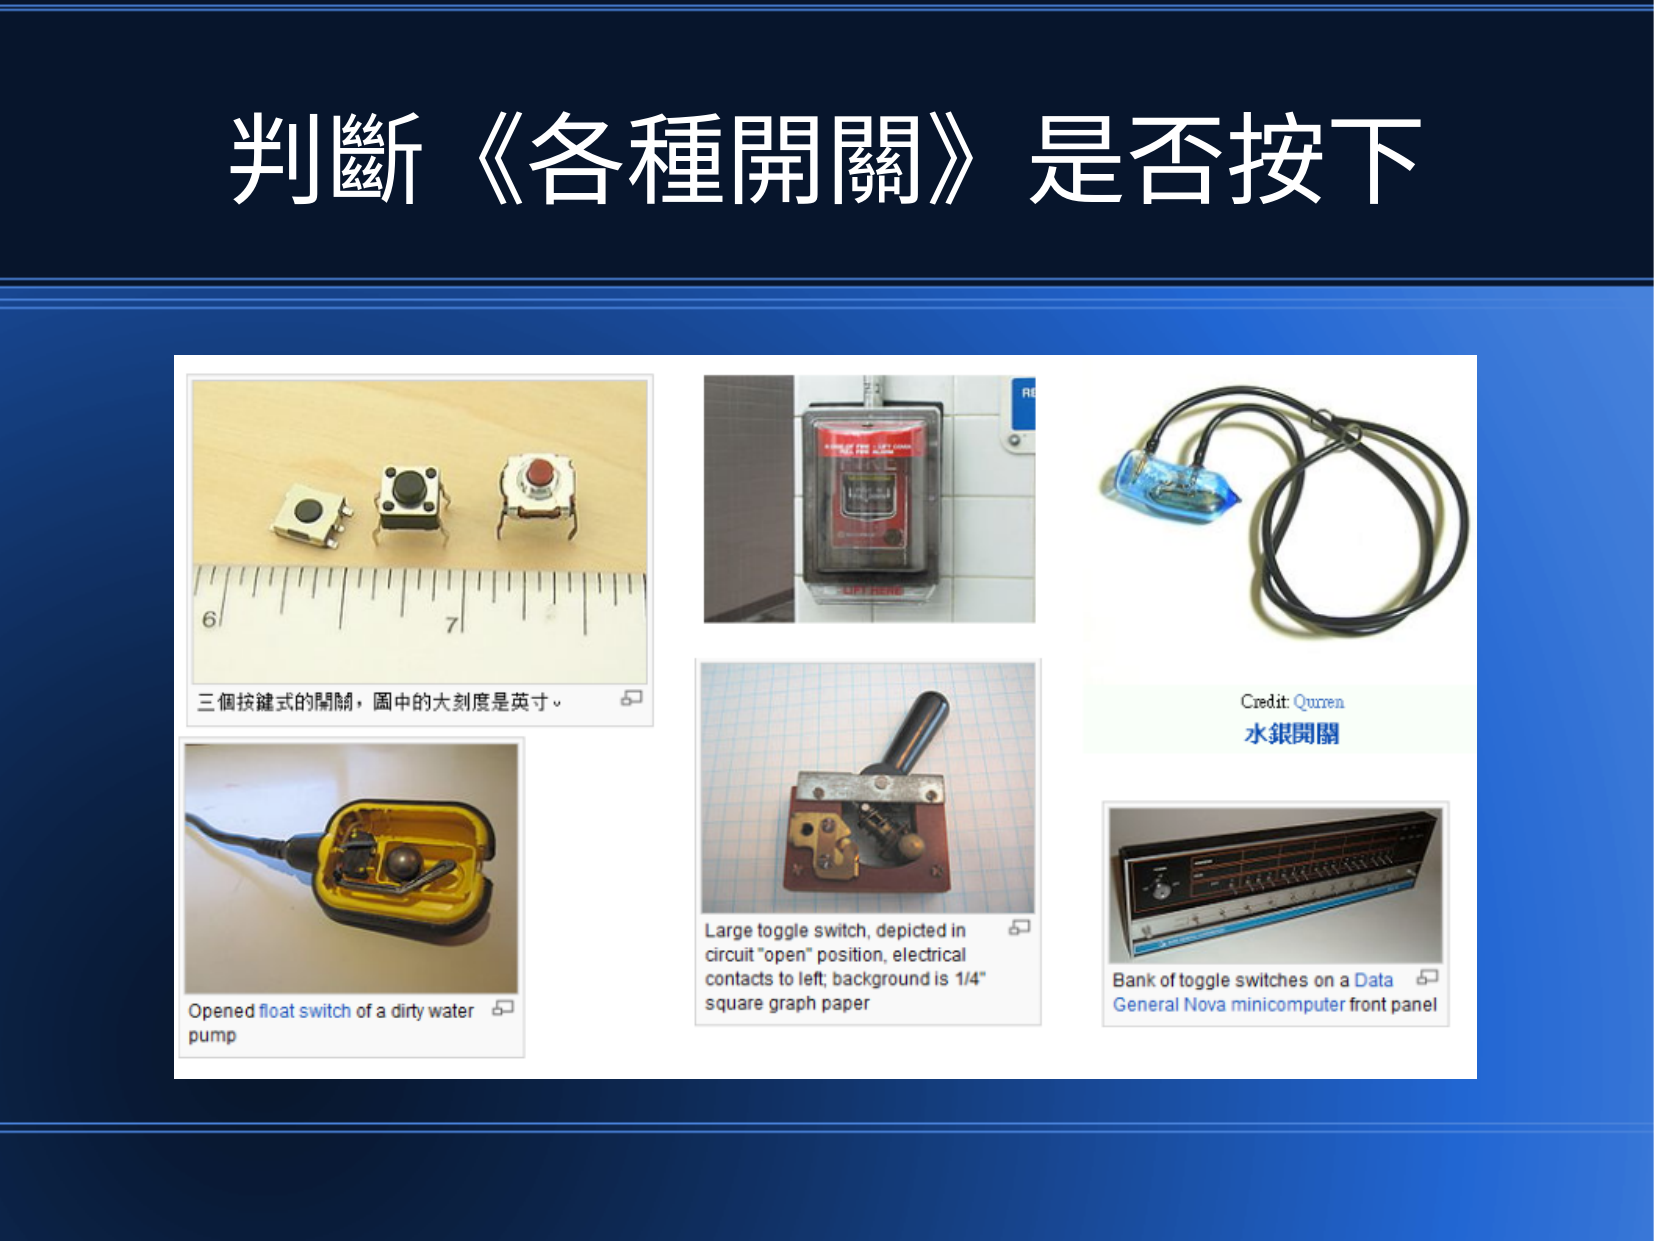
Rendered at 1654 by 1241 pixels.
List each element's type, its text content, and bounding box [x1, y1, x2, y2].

picture [0, 0, 1654, 1241]
title 判斷《各種開關》是否按下 [82, 49, 1571, 257]
